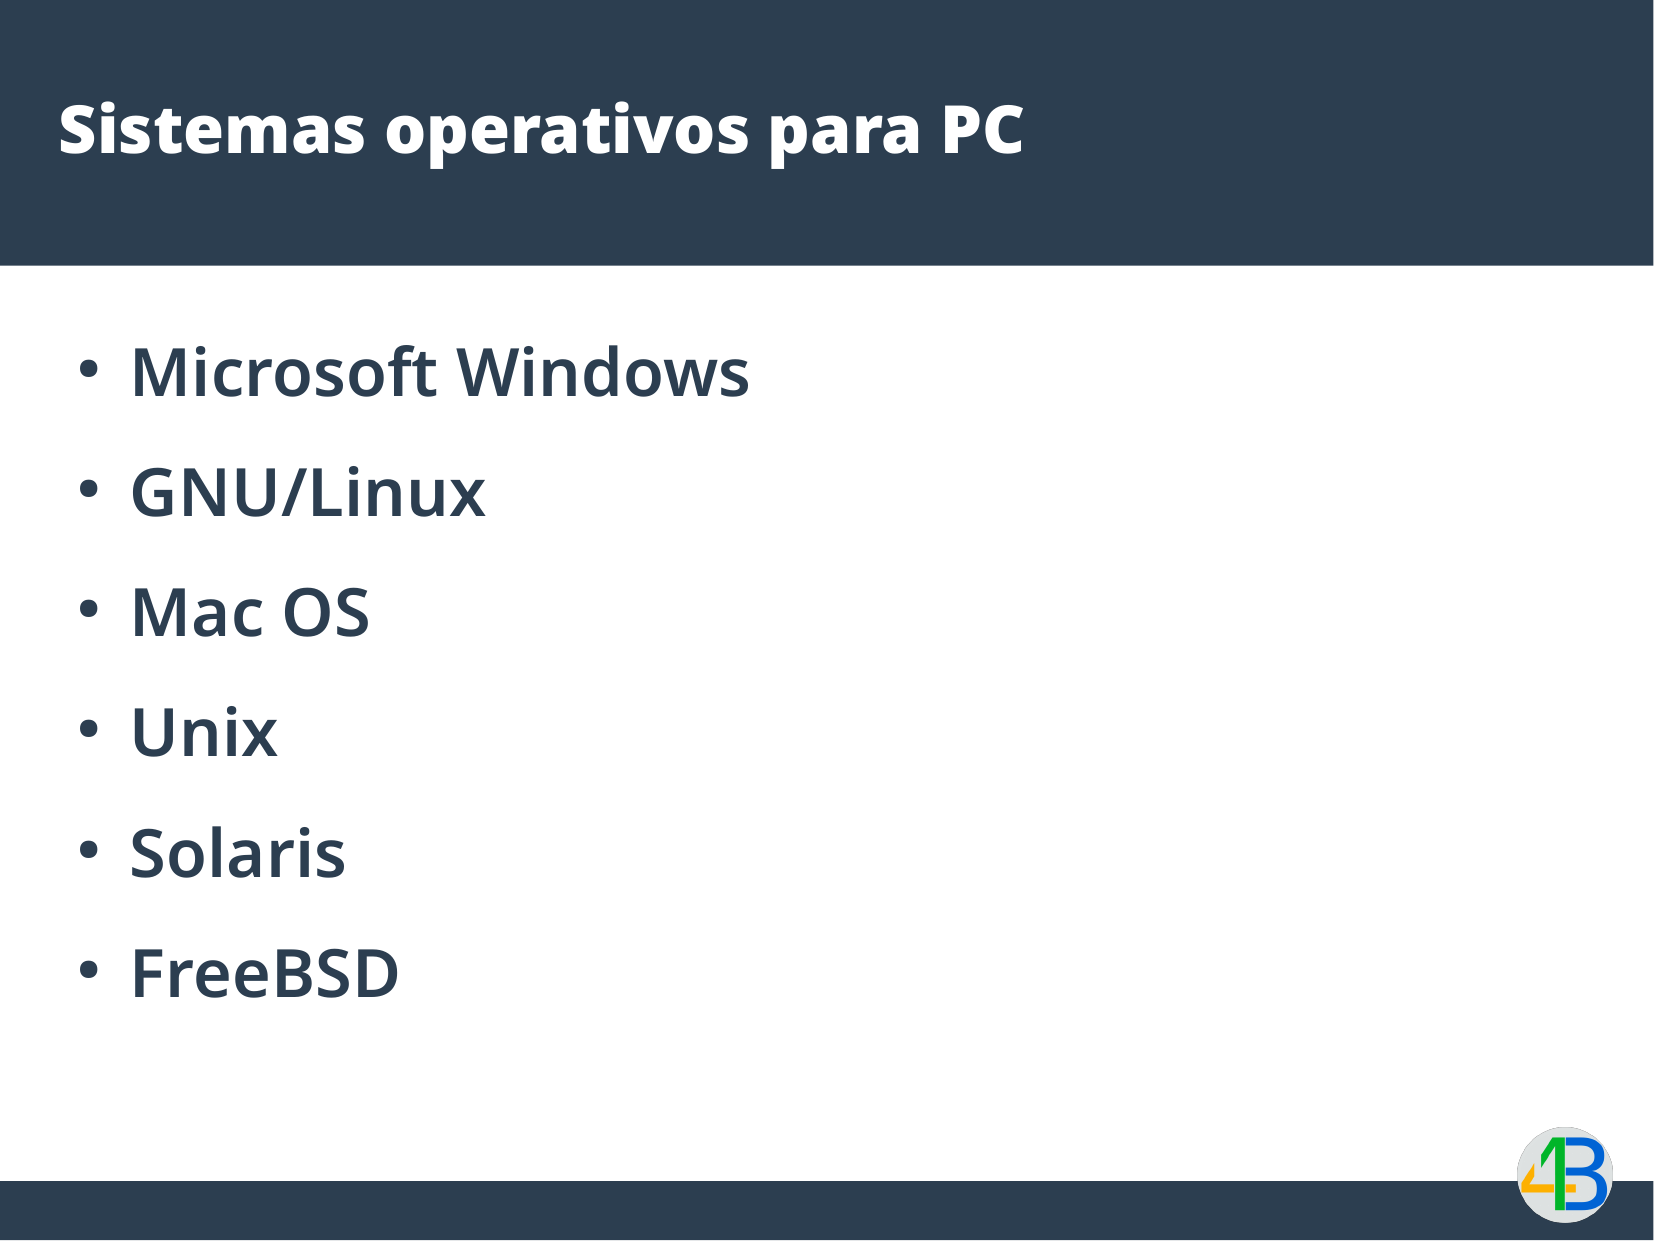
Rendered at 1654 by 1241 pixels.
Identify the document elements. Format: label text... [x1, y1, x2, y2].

picture [1517, 1127, 1613, 1223]
list Microsoft Windows GNU/Linux Mac OS Unix Solaris FreeBSD [59, 324, 1595, 1152]
title Sistemas operativos para PC [59, 49, 1595, 207]
